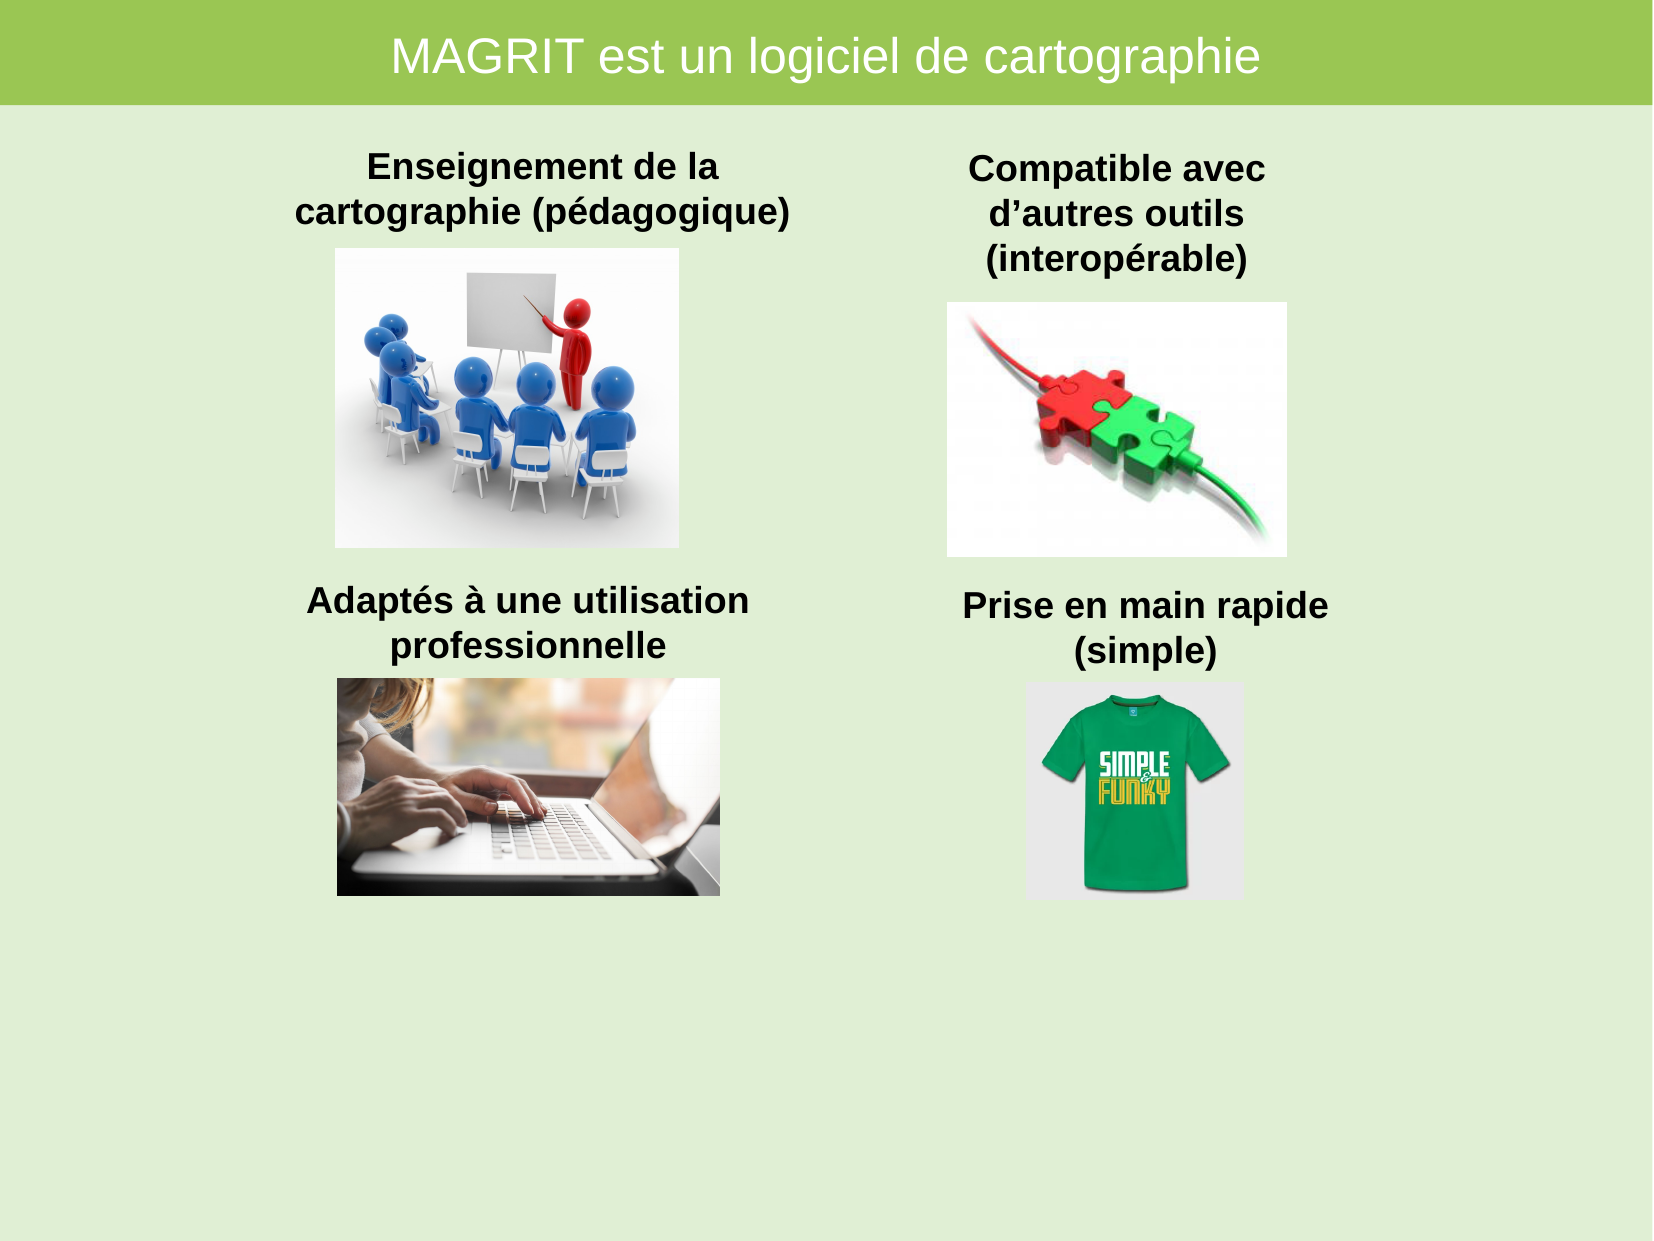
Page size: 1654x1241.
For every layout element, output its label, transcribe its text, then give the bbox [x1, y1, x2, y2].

text_box Compatible avec d’autres outils (interopérable) [897, 136, 1336, 309]
picture [335, 267, 679, 548]
picture [337, 678, 720, 896]
picture [947, 302, 1287, 557]
text_box Prise en main rapide (simple) [928, 574, 1363, 706]
text_box Enseignement de la cartographie (pédagogique) [255, 135, 831, 267]
text_box Adaptés à une utilisation professionnelle [190, 568, 866, 660]
text_box MAGRIT est un logiciel de cartographie [82, 19, 1570, 88]
picture [1026, 682, 1244, 900]
